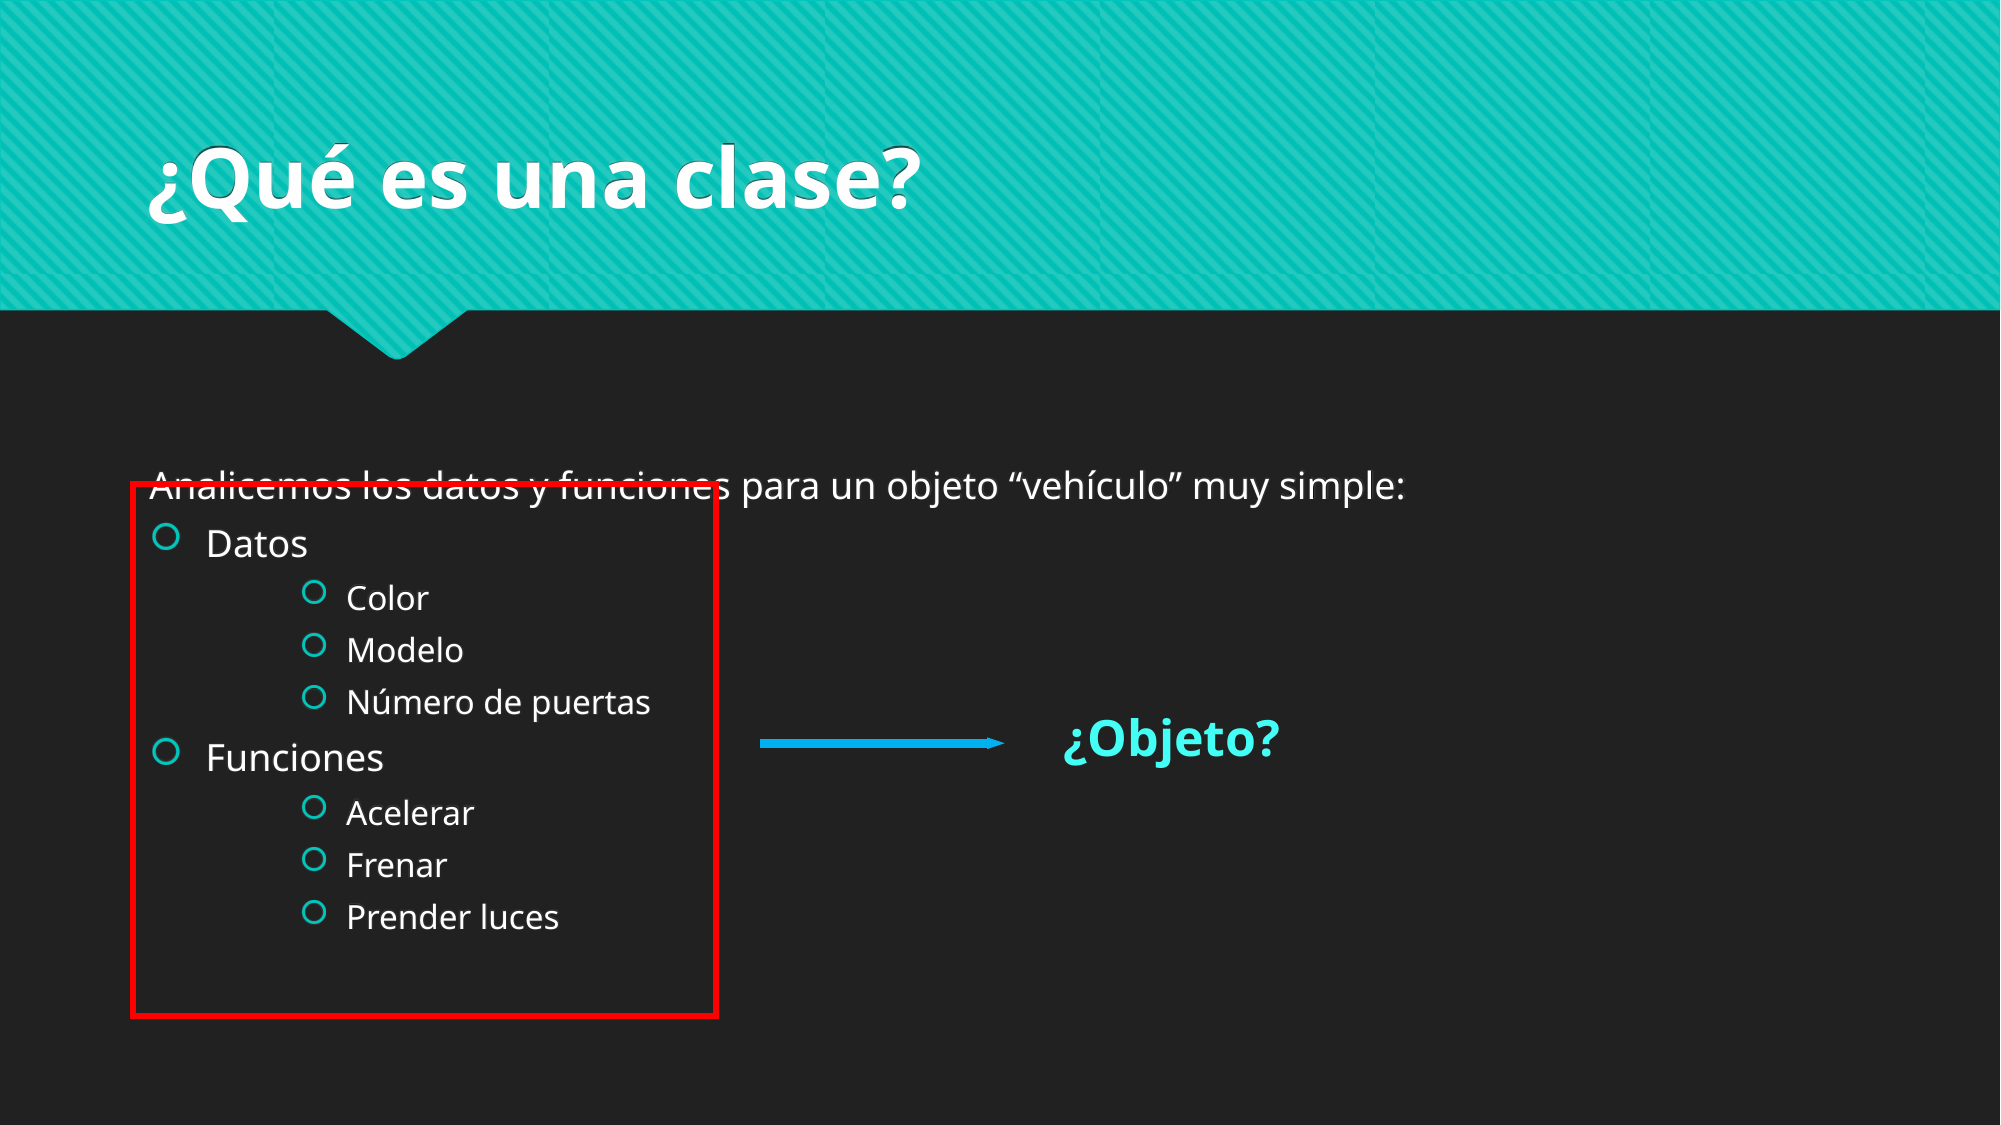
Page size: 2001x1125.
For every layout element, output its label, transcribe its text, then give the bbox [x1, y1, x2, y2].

list Analicemos los datos y funciones para un objeto “vehículo” muy simple: Datos Color Modelo Número de puertas Funciones Acelerar Frenar Prender luces [134, 400, 1866, 998]
list Analicemos los datos y funciones para un objeto “vehículo” muy simple: Datos Color Modelo Número de puertas Funciones Acelerar Frenar Prender luces [136, 487, 713, 998]
title ¿Qué es una clase? [132, 73, 1868, 233]
text_box ¿Objeto? [1049, 699, 1355, 775]
